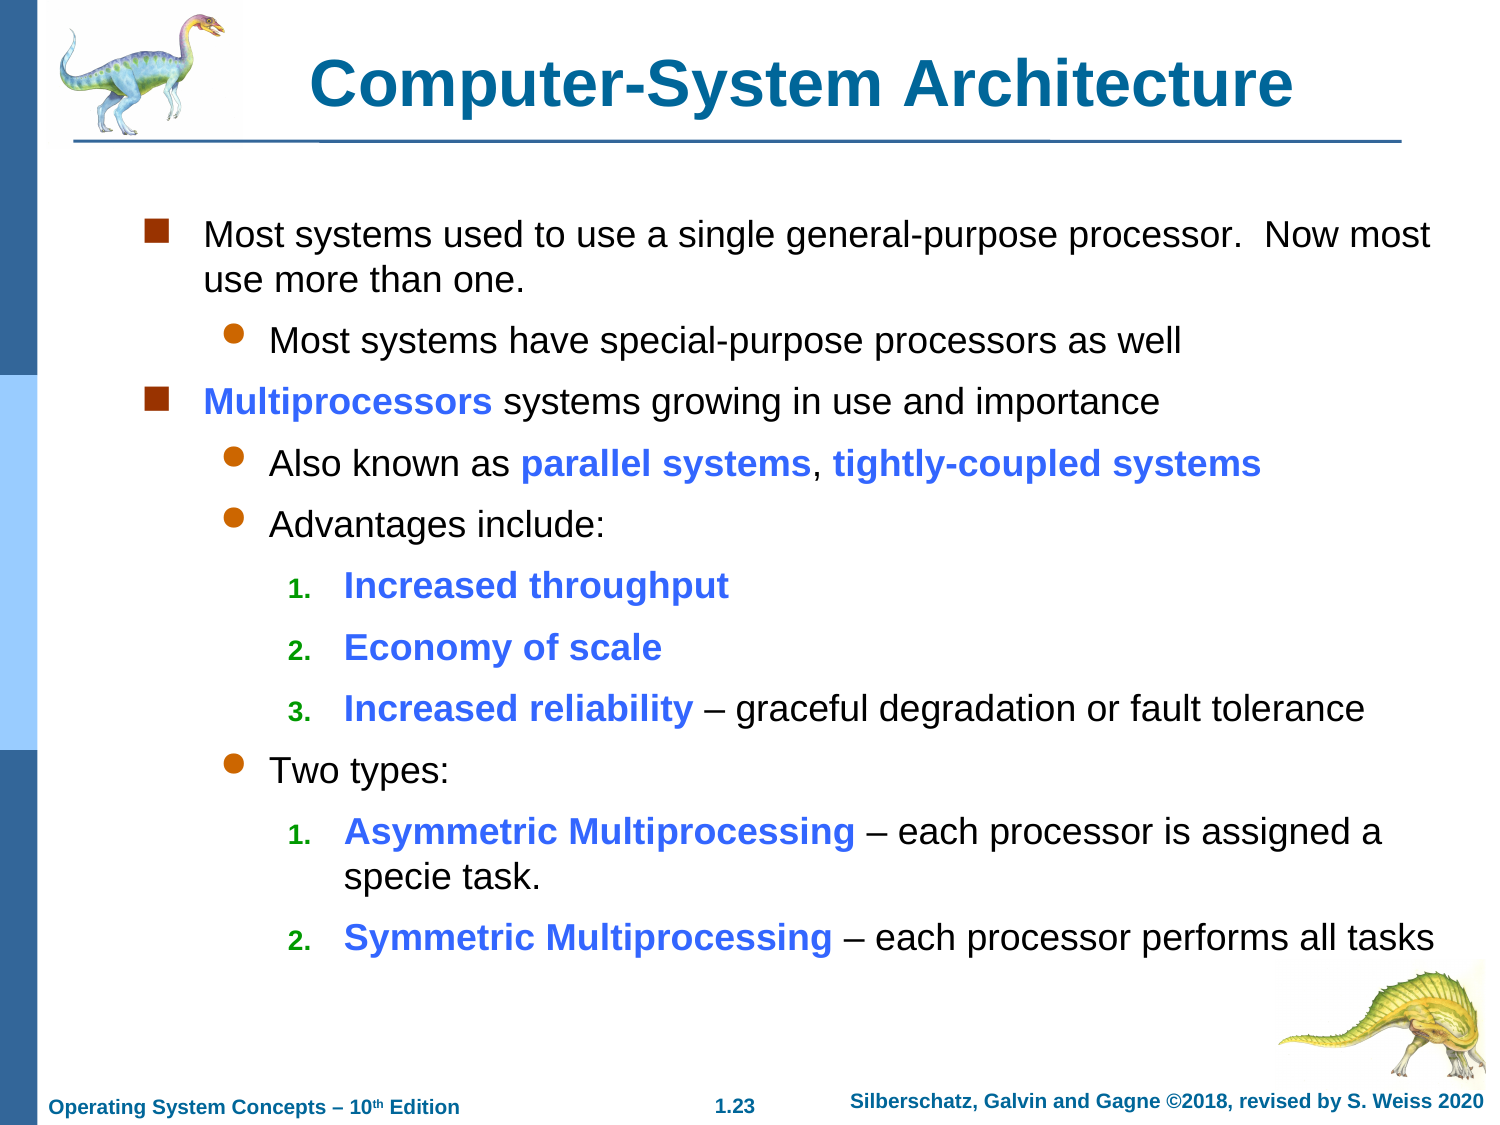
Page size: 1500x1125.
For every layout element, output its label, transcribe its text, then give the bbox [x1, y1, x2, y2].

text_box Computer-System Architecture [180, 32, 1426, 128]
text_box Most systems used to use a single general-purpose processor. Now most use more than one. Most systems have special-purpose processors as well Multiprocessors systems growing in use and importance Also known as parallel systems, tightly-coupled systems Advantages include: Increased throughput Economy of scale Increased reliability – graceful degradation or fault tolerance Two types: Asymmetric Multiprocessing – each processor is assigned a specie task. Symmetric Multiprocessing – each processor performs all tasks [132, 202, 1500, 1001]
picture [46, 0, 243, 149]
picture [1275, 1001, 1486, 1090]
